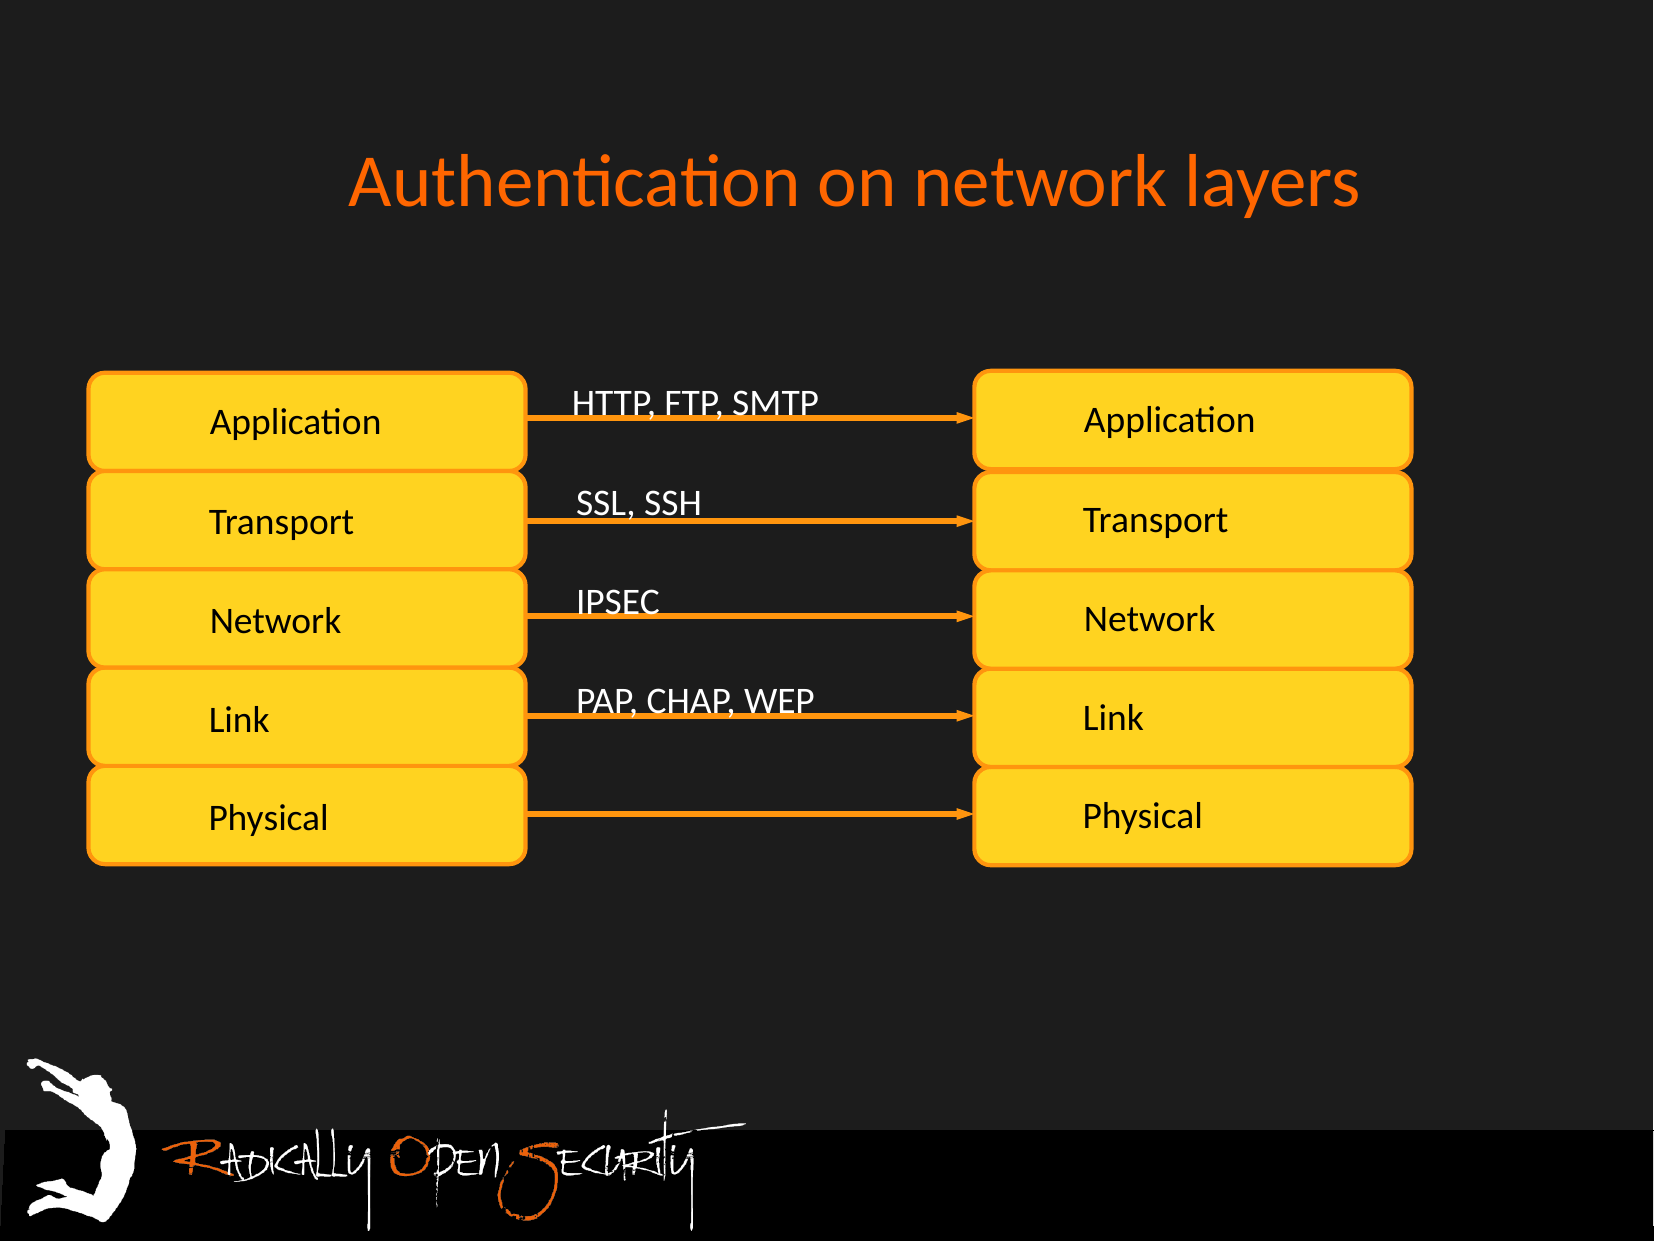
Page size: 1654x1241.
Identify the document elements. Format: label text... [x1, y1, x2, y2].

text_box Physical [193, 785, 489, 846]
text_box [88, 372, 526, 865]
text_box IPSEC [561, 569, 916, 630]
text_box Application [1068, 387, 1365, 448]
text_box Physical [1067, 783, 1364, 844]
text_box Network [194, 588, 491, 649]
text_box [974, 370, 1412, 470]
title Authentication on network layers [180, 82, 1531, 271]
text_box Link [1067, 685, 1364, 746]
text_box [974, 472, 1412, 866]
text_box PAP, CHAP, WEP [561, 668, 916, 729]
text_box Application [194, 389, 491, 450]
text_box Transport [193, 489, 490, 550]
text_box Link [193, 687, 490, 748]
picture [0, 1022, 778, 1241]
text_box Transport [1067, 487, 1364, 548]
text_box Network [1068, 586, 1365, 647]
text_box HTTP, FTP, SMTP [556, 370, 912, 431]
text_box SSL, SSH [561, 470, 916, 531]
